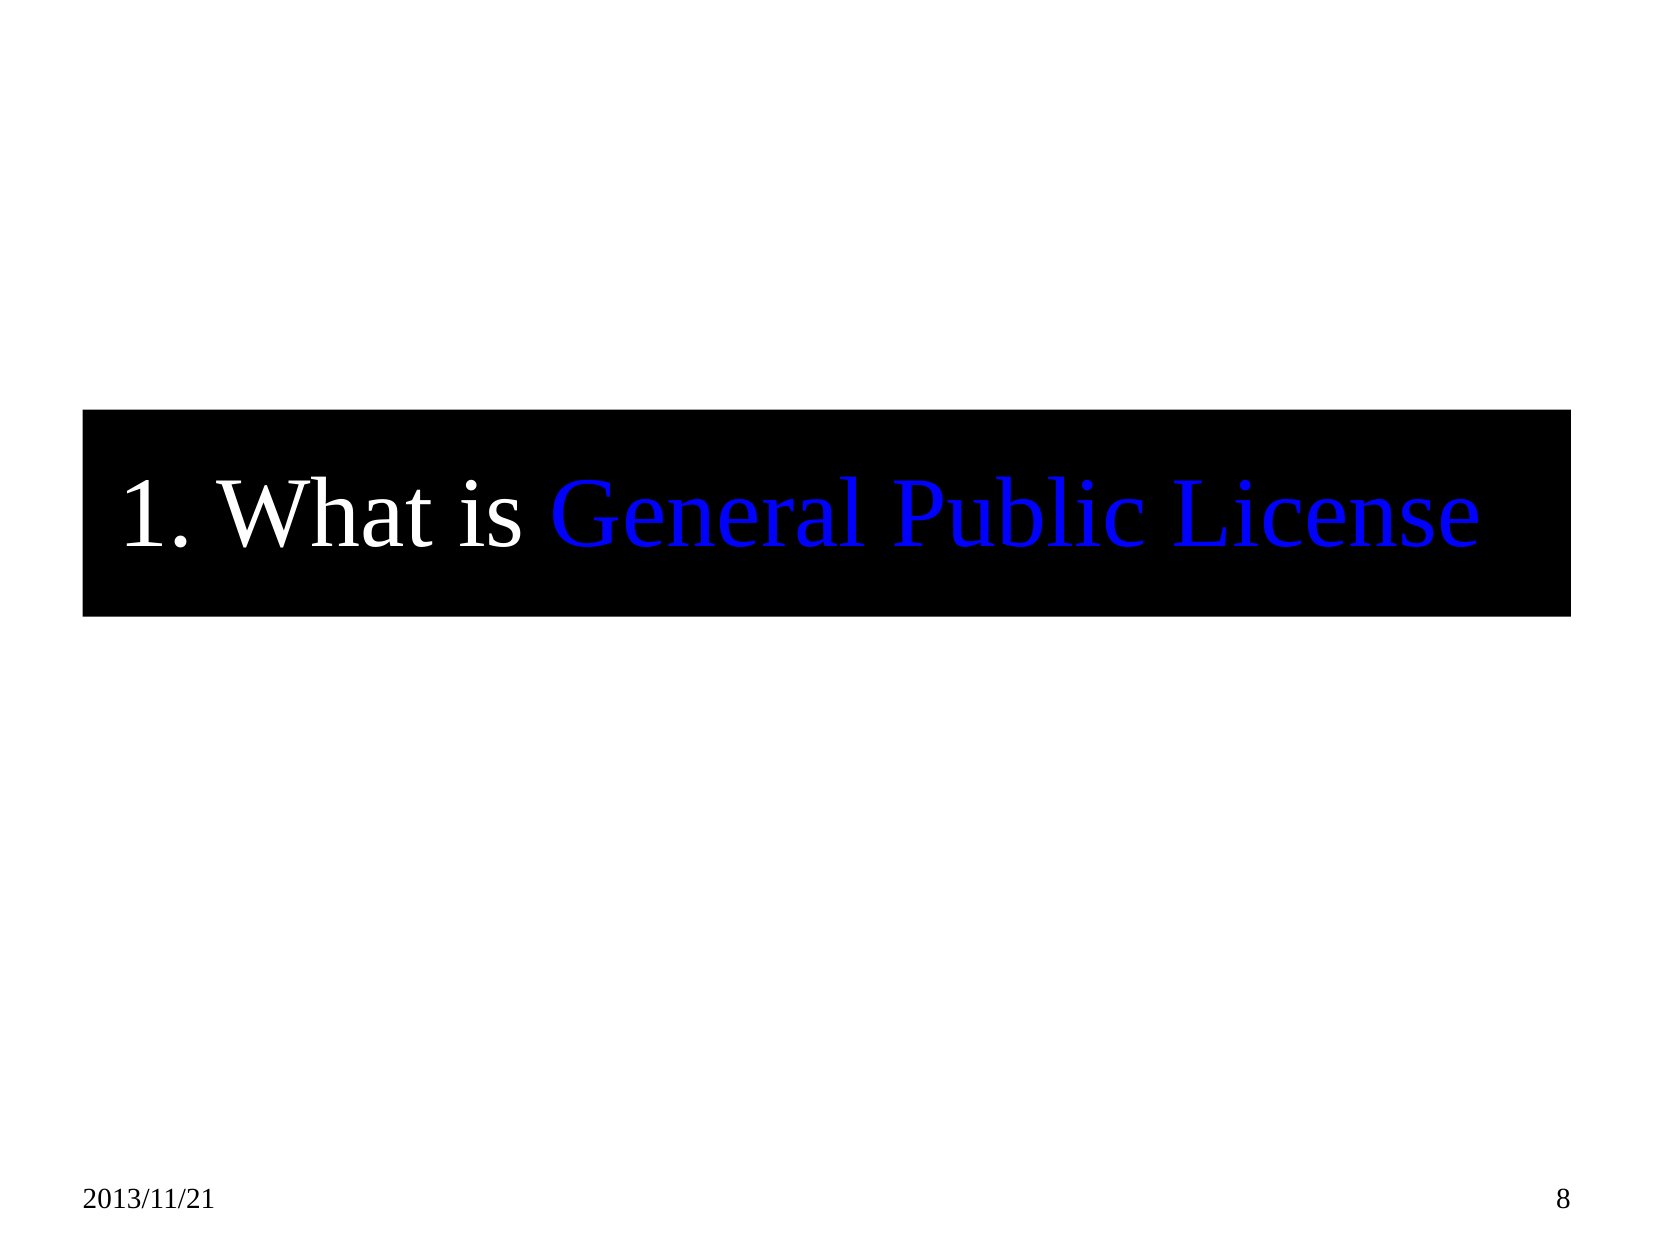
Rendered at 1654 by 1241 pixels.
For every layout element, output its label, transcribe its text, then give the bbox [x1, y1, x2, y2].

title 1. What is General Public License [82, 409, 1571, 617]
